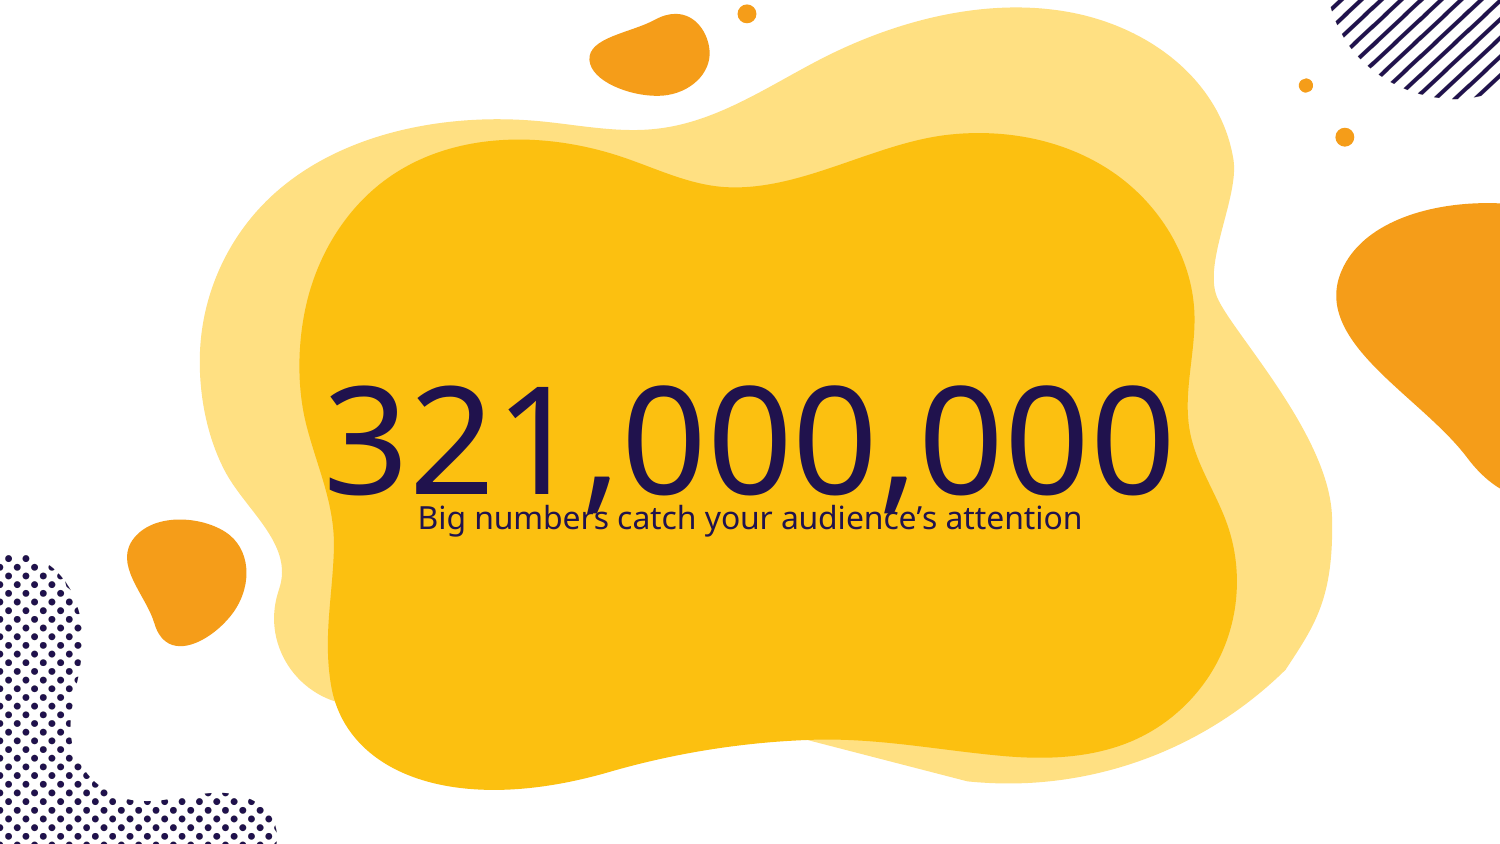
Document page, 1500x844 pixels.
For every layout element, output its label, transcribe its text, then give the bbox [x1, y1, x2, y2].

list Big numbers catch your audience’s attention [351, 477, 1149, 552]
title 321,000,000 [225, 344, 1275, 447]
